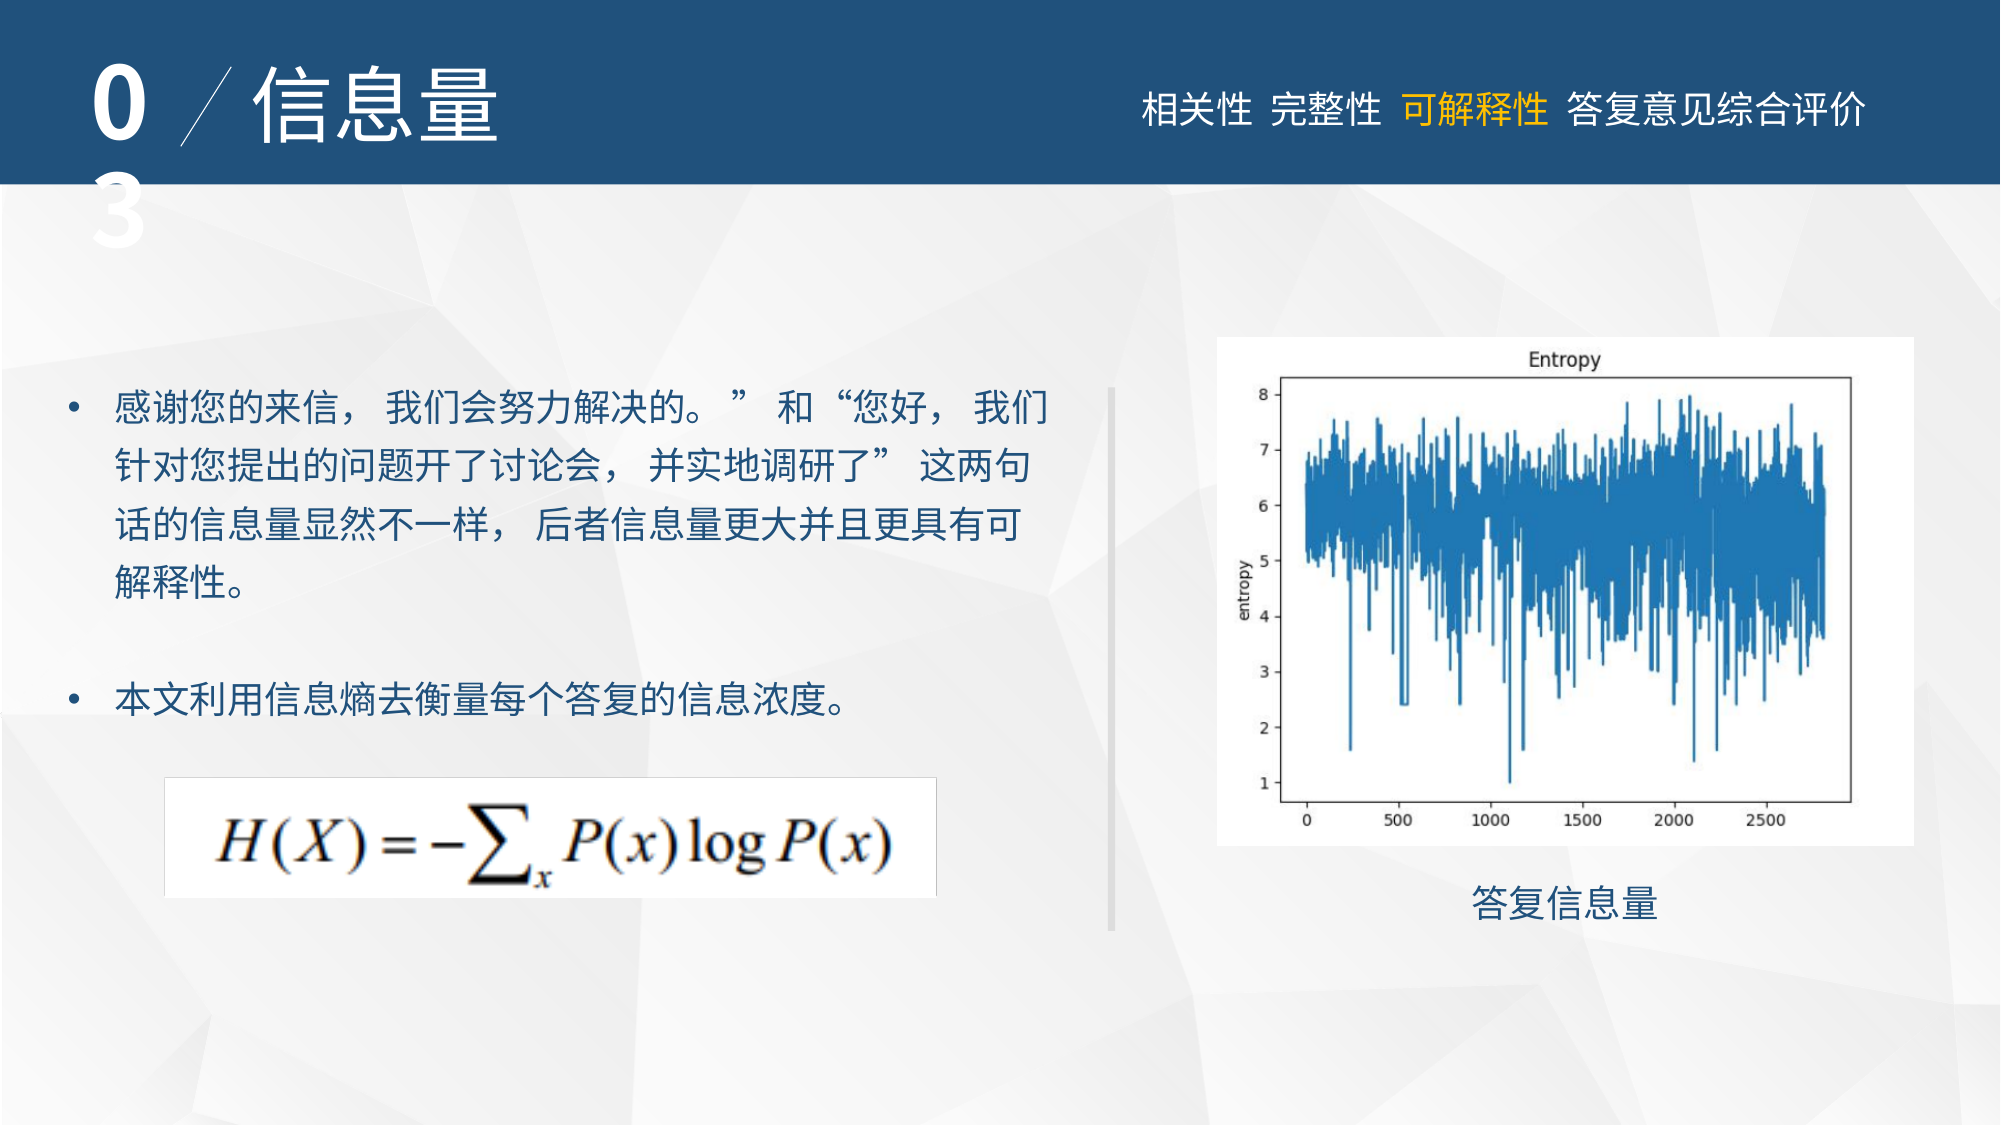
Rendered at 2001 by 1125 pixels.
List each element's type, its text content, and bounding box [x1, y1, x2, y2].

picture [0, 0, 2001, 1125]
text_box 感谢您的来信， 我们会努力解决的。 ” 和“您好， 我们针对您提出的问题开了讨论会， 并实地调研了” 这两句话的信息量显然不一样， 后者信息量更大并且更具有可解释性。 本文利用信息熵去衡量每个答复的信息浓度。 [52, 362, 1066, 787]
text_box 相关性 完整性 可解释性 答复意见综合评价 [1126, 78, 1896, 139]
list 信息量 [235, 57, 989, 139]
list 03 [75, 45, 218, 212]
text_box [1107, 387, 1116, 931]
text_box 答复信息量 [1456, 872, 1694, 933]
